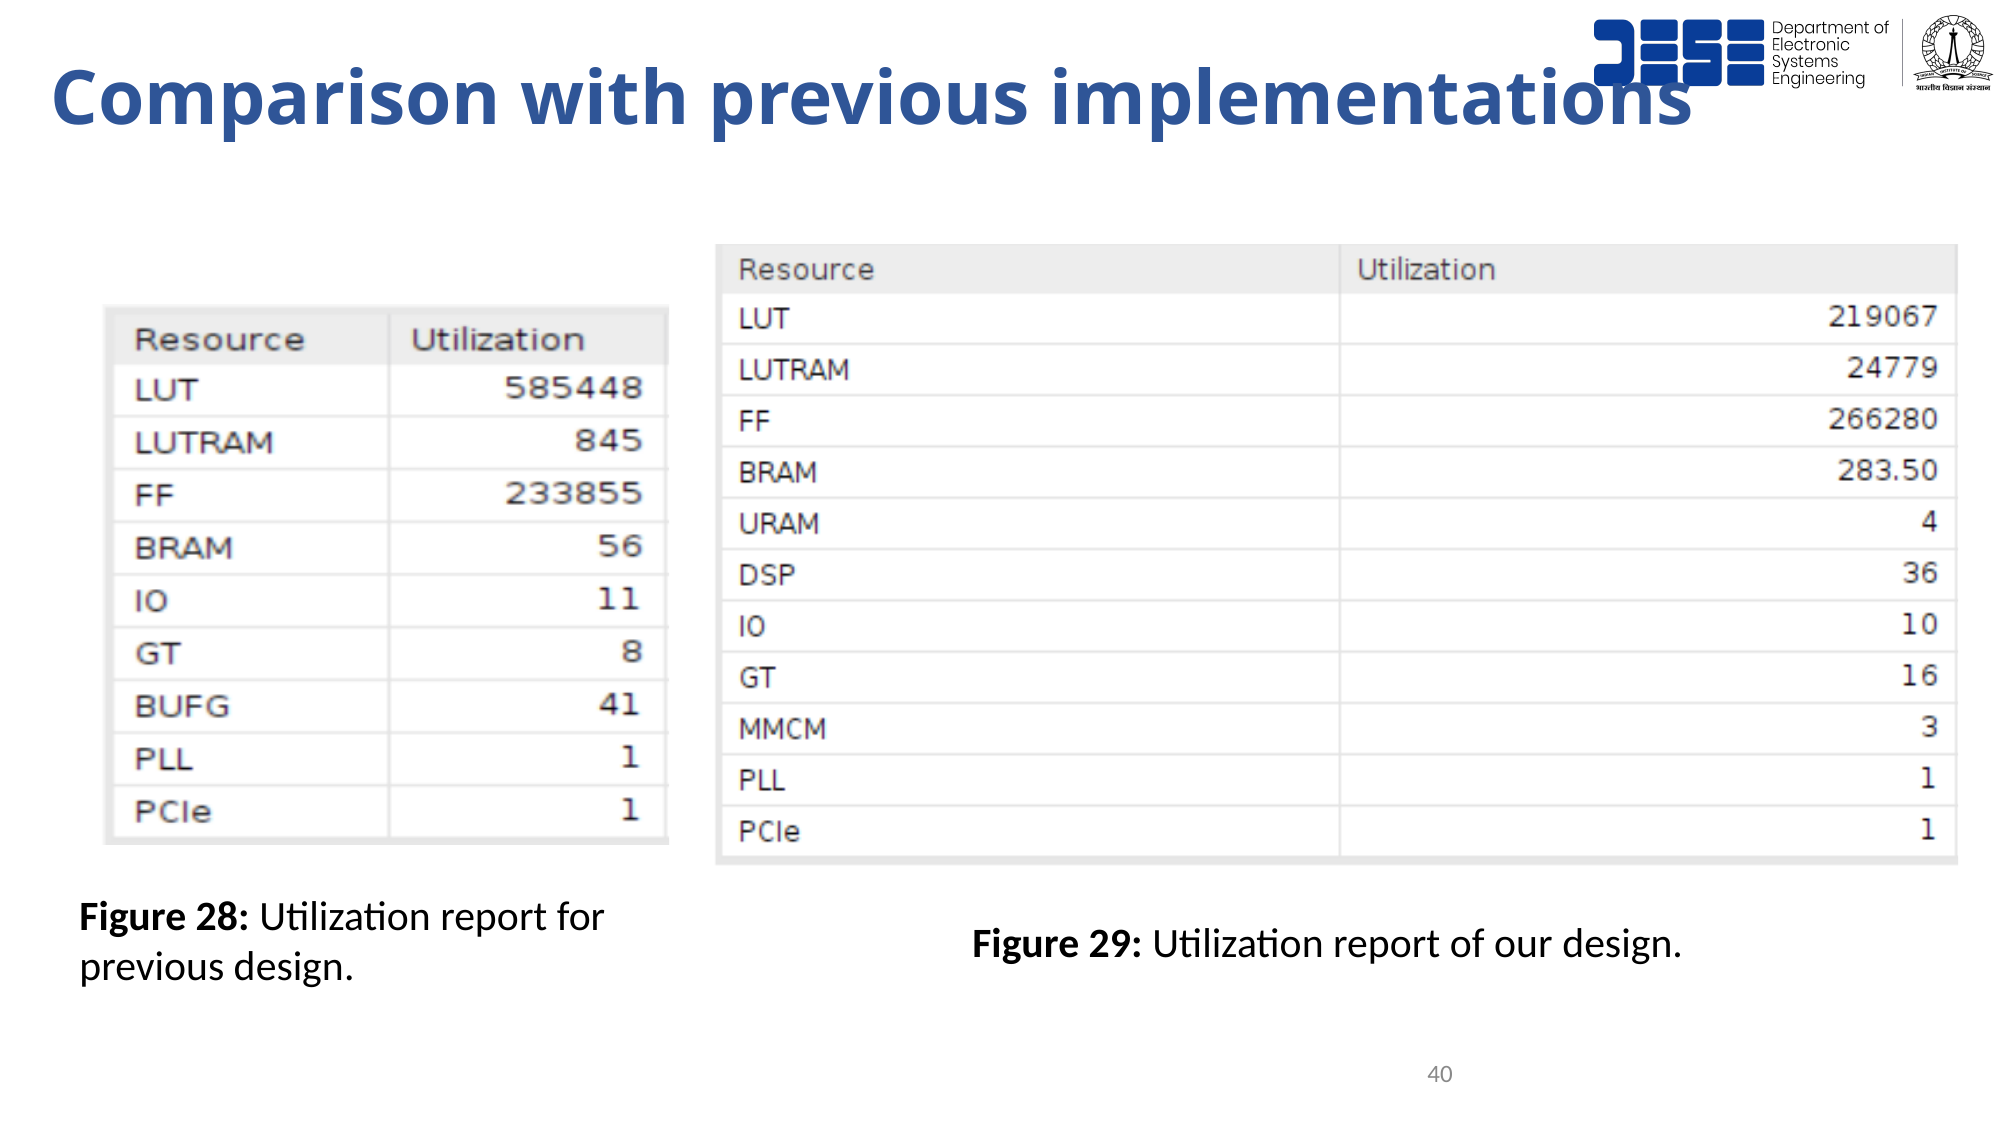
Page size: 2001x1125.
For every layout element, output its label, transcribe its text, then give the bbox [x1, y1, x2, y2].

text_box Figure 28: Utilization report for previous design. [64, 881, 674, 998]
text_box [1412, 1042, 1863, 1103]
title Comparison with previous implementations [35, 28, 1761, 173]
picture [711, 244, 1959, 882]
picture [100, 304, 670, 845]
text_box Figure 29: Utilization report of our design. [957, 908, 1713, 974]
